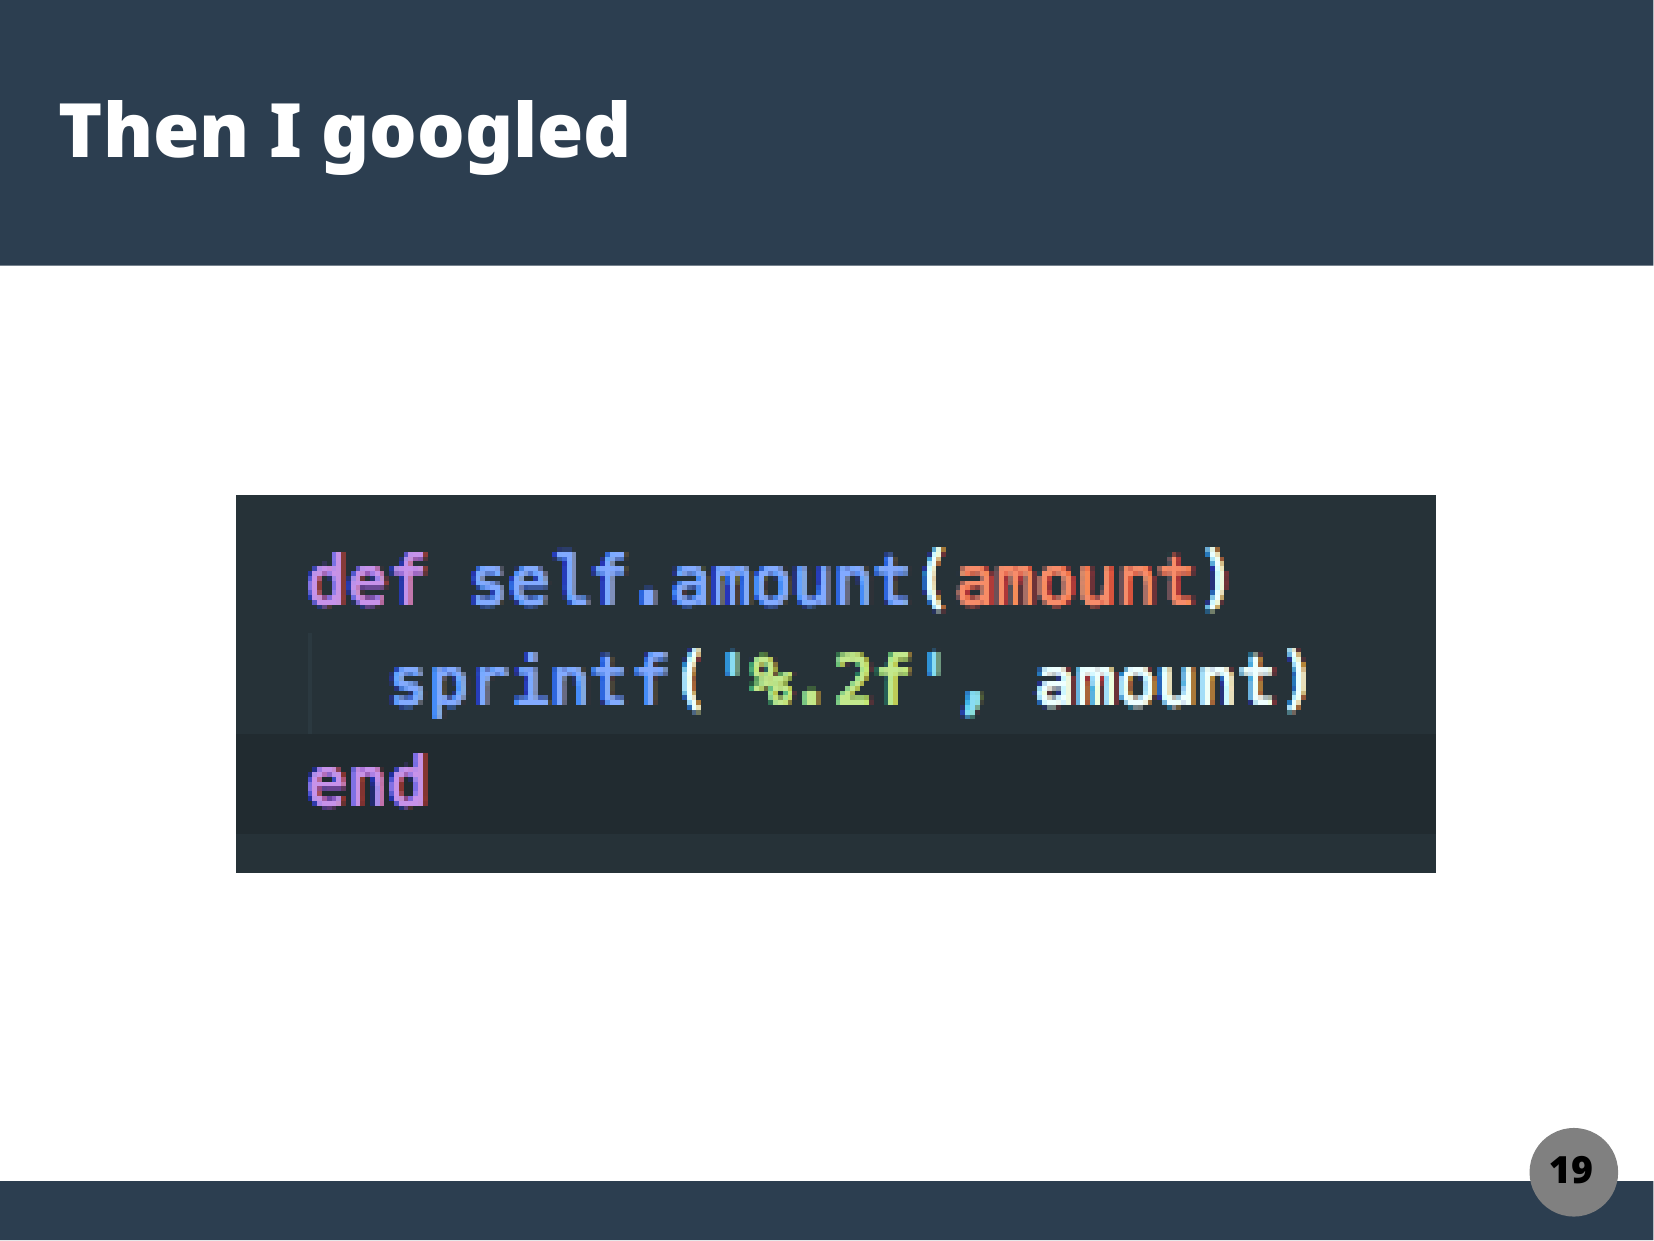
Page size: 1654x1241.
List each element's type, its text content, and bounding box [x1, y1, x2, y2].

title Then I googled [59, 49, 1595, 207]
picture [236, 495, 1436, 873]
